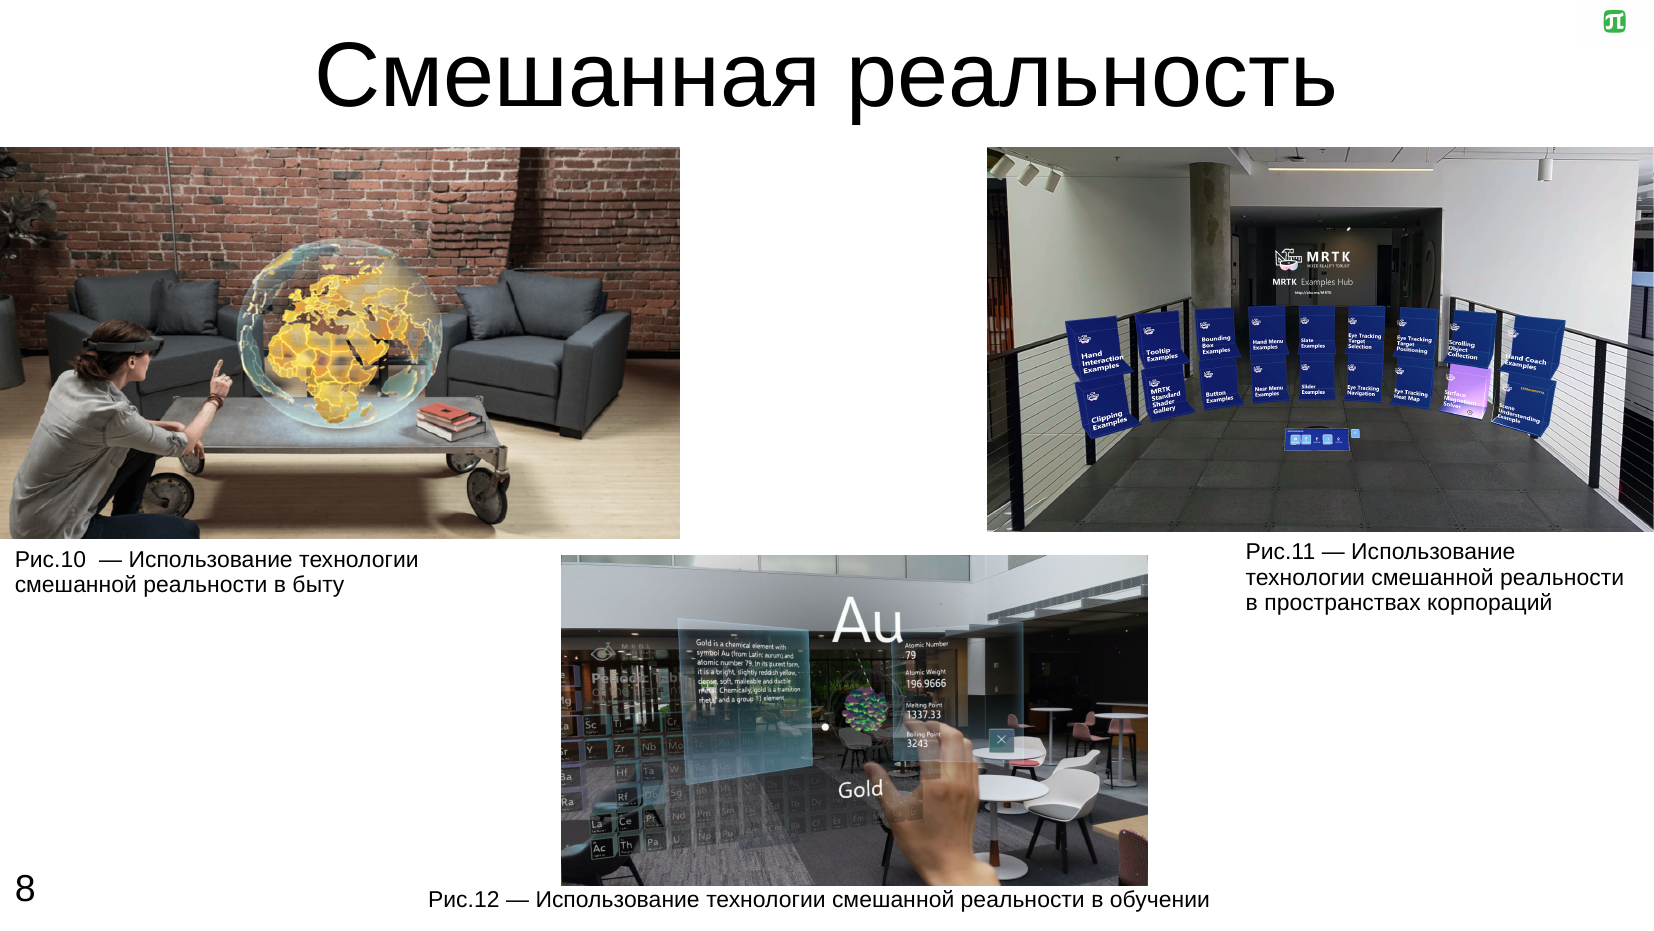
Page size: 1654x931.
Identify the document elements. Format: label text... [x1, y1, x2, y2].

text_box [0, 860, 562, 931]
text_box Рис.10 — Использование технологии смешанной реальности в быту [0, 538, 532, 605]
title Смешанная реальность [82, 0, 1571, 148]
text_box Рис.12 — Использование технологии смешанной реальности в обучении [562, 879, 1241, 931]
text_box Рис.11 — Использование технологии смешанной реальности в пространствах корпораций [1230, 531, 1654, 623]
picture [1579, 0, 1654, 46]
picture [987, 147, 1654, 532]
picture [561, 555, 1148, 879]
picture [0, 147, 680, 539]
